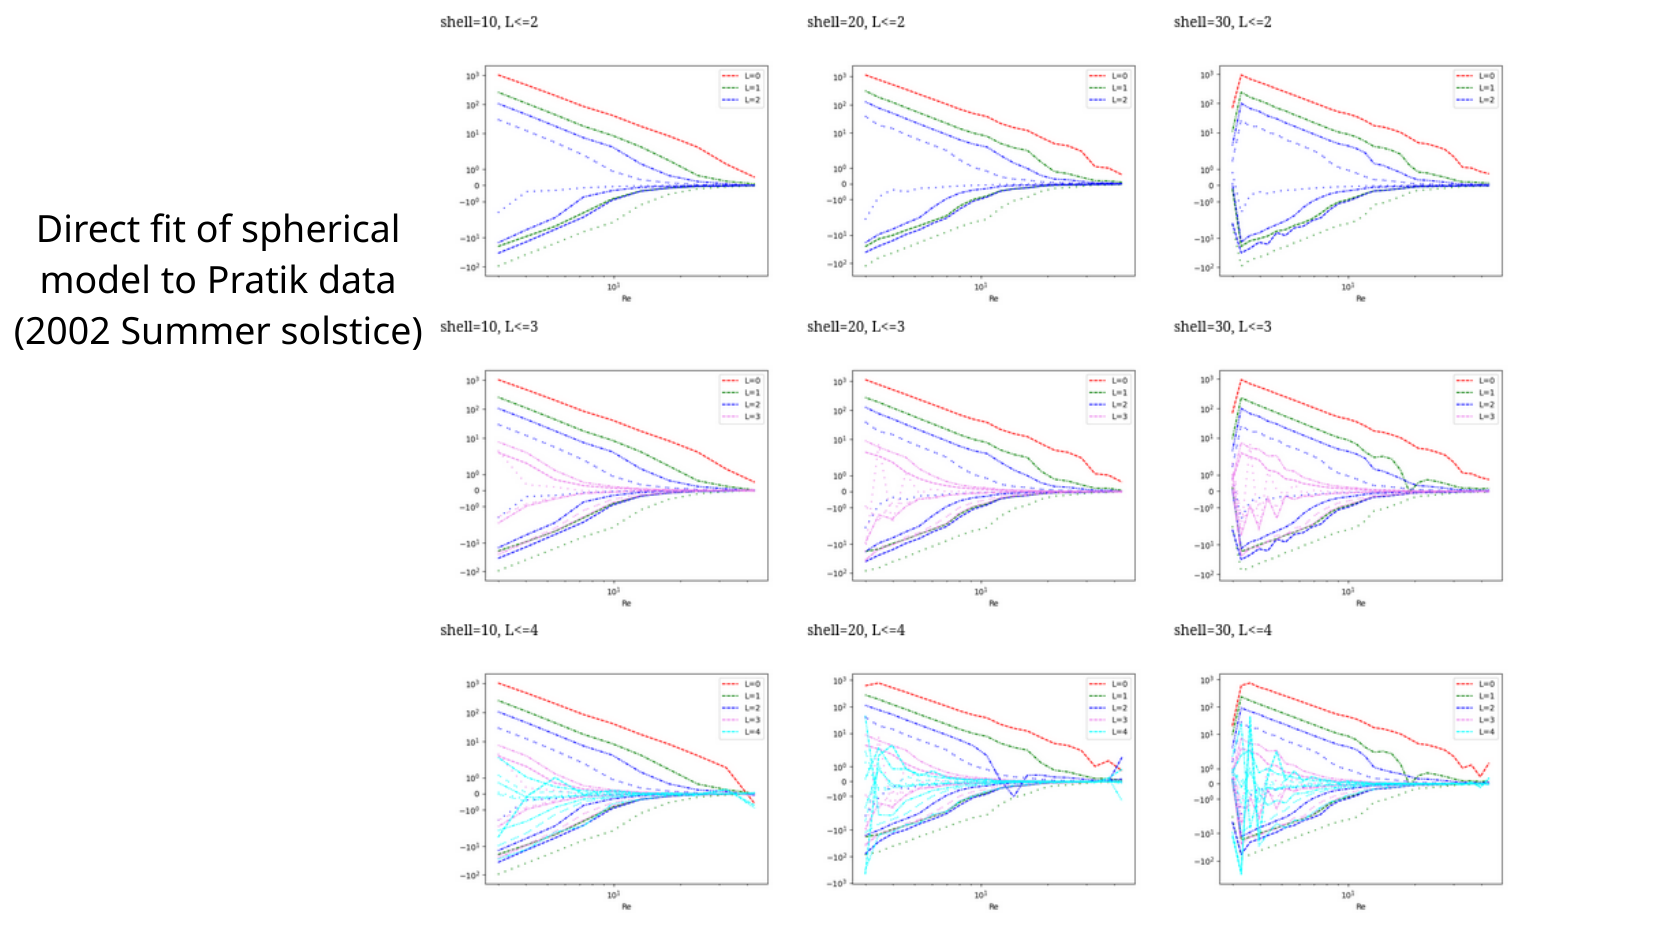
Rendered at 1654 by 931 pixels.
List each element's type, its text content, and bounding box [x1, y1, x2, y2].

text_box Direct fit of spherical model to Pratik data (2002 Summer solstice) [0, 195, 451, 351]
picture [433, 4, 1555, 931]
